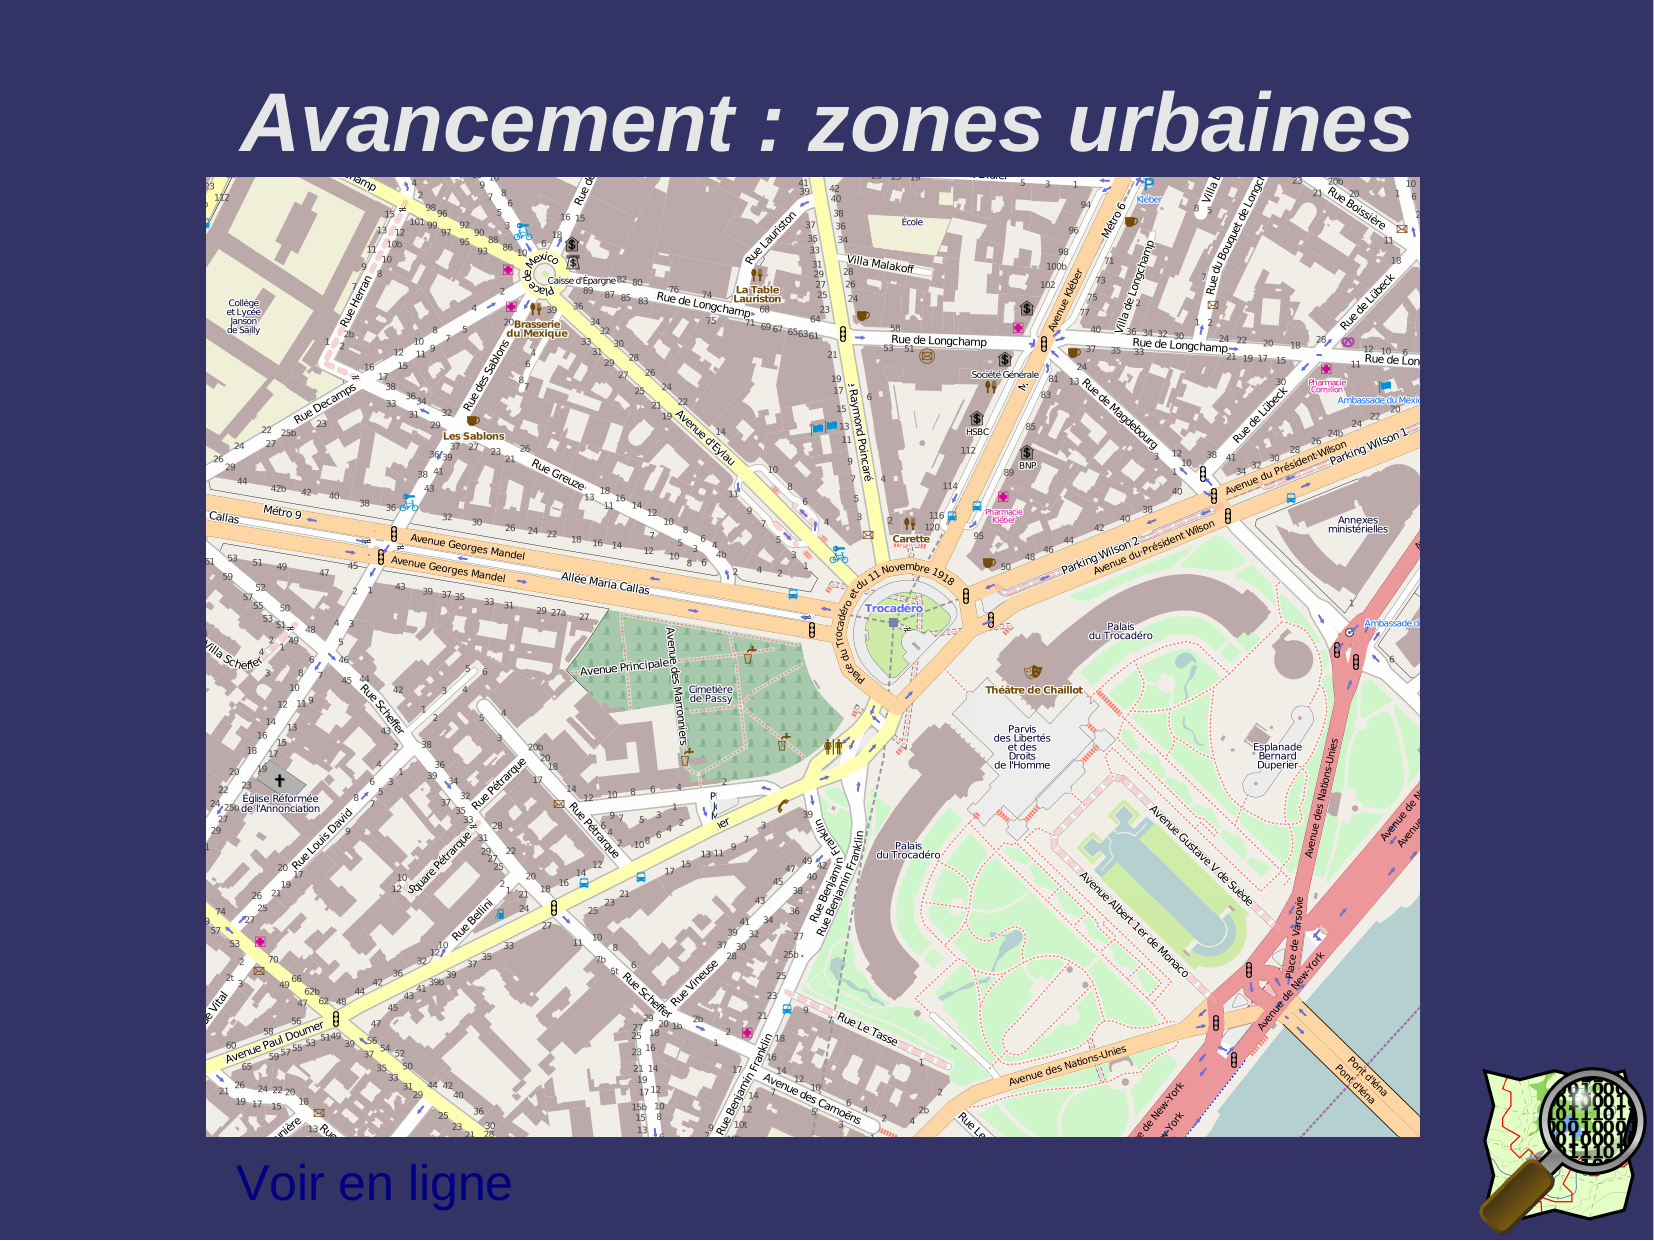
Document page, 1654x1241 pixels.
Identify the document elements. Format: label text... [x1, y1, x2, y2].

picture [1476, 1062, 1650, 1236]
title Avancement : zones urbaines [121, 19, 1534, 227]
picture [206, 177, 1420, 1137]
text_box Voir en ligne [236, 1154, 512, 1211]
